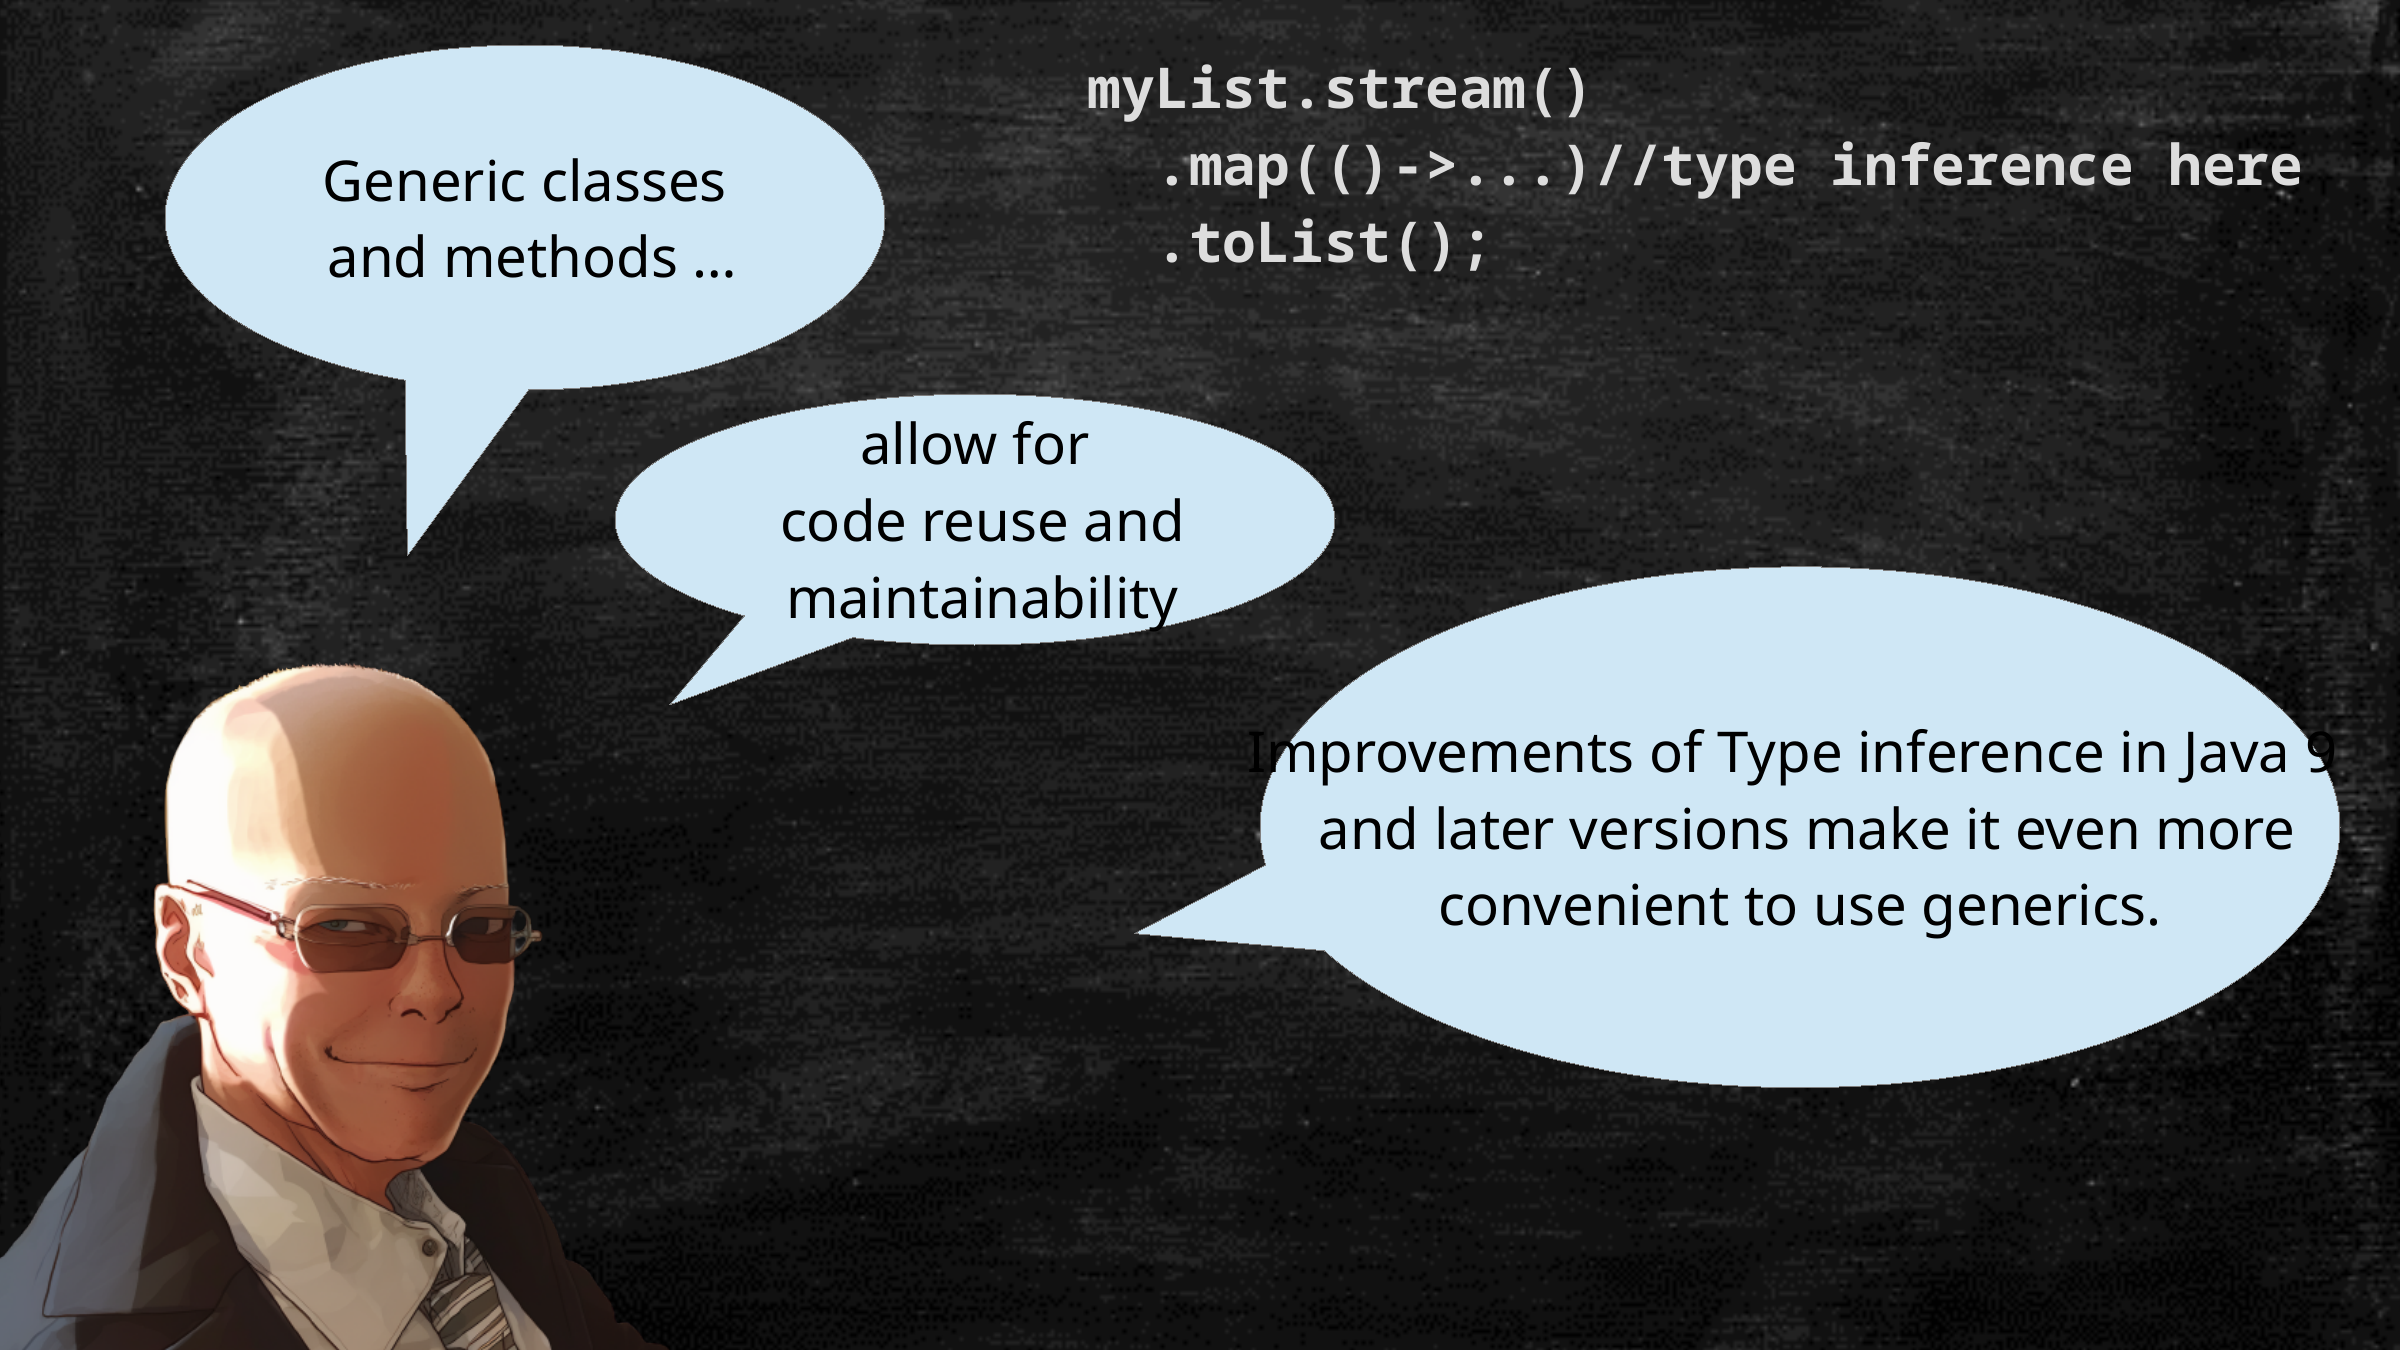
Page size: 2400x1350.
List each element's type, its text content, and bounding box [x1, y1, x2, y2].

text_box Improvements of Type inference in Java 9 and later versions make it even more convenient to use generics. [1134, 566, 2341, 1088]
text_box allow for code reuse and maintainability [615, 394, 1336, 705]
text_box myList.stream() .map(()->...)//type inference here .toList(); [1072, 41, 2400, 822]
picture [0, 0, 2400, 1350]
text_box Generic classes and methods … [165, 45, 886, 556]
